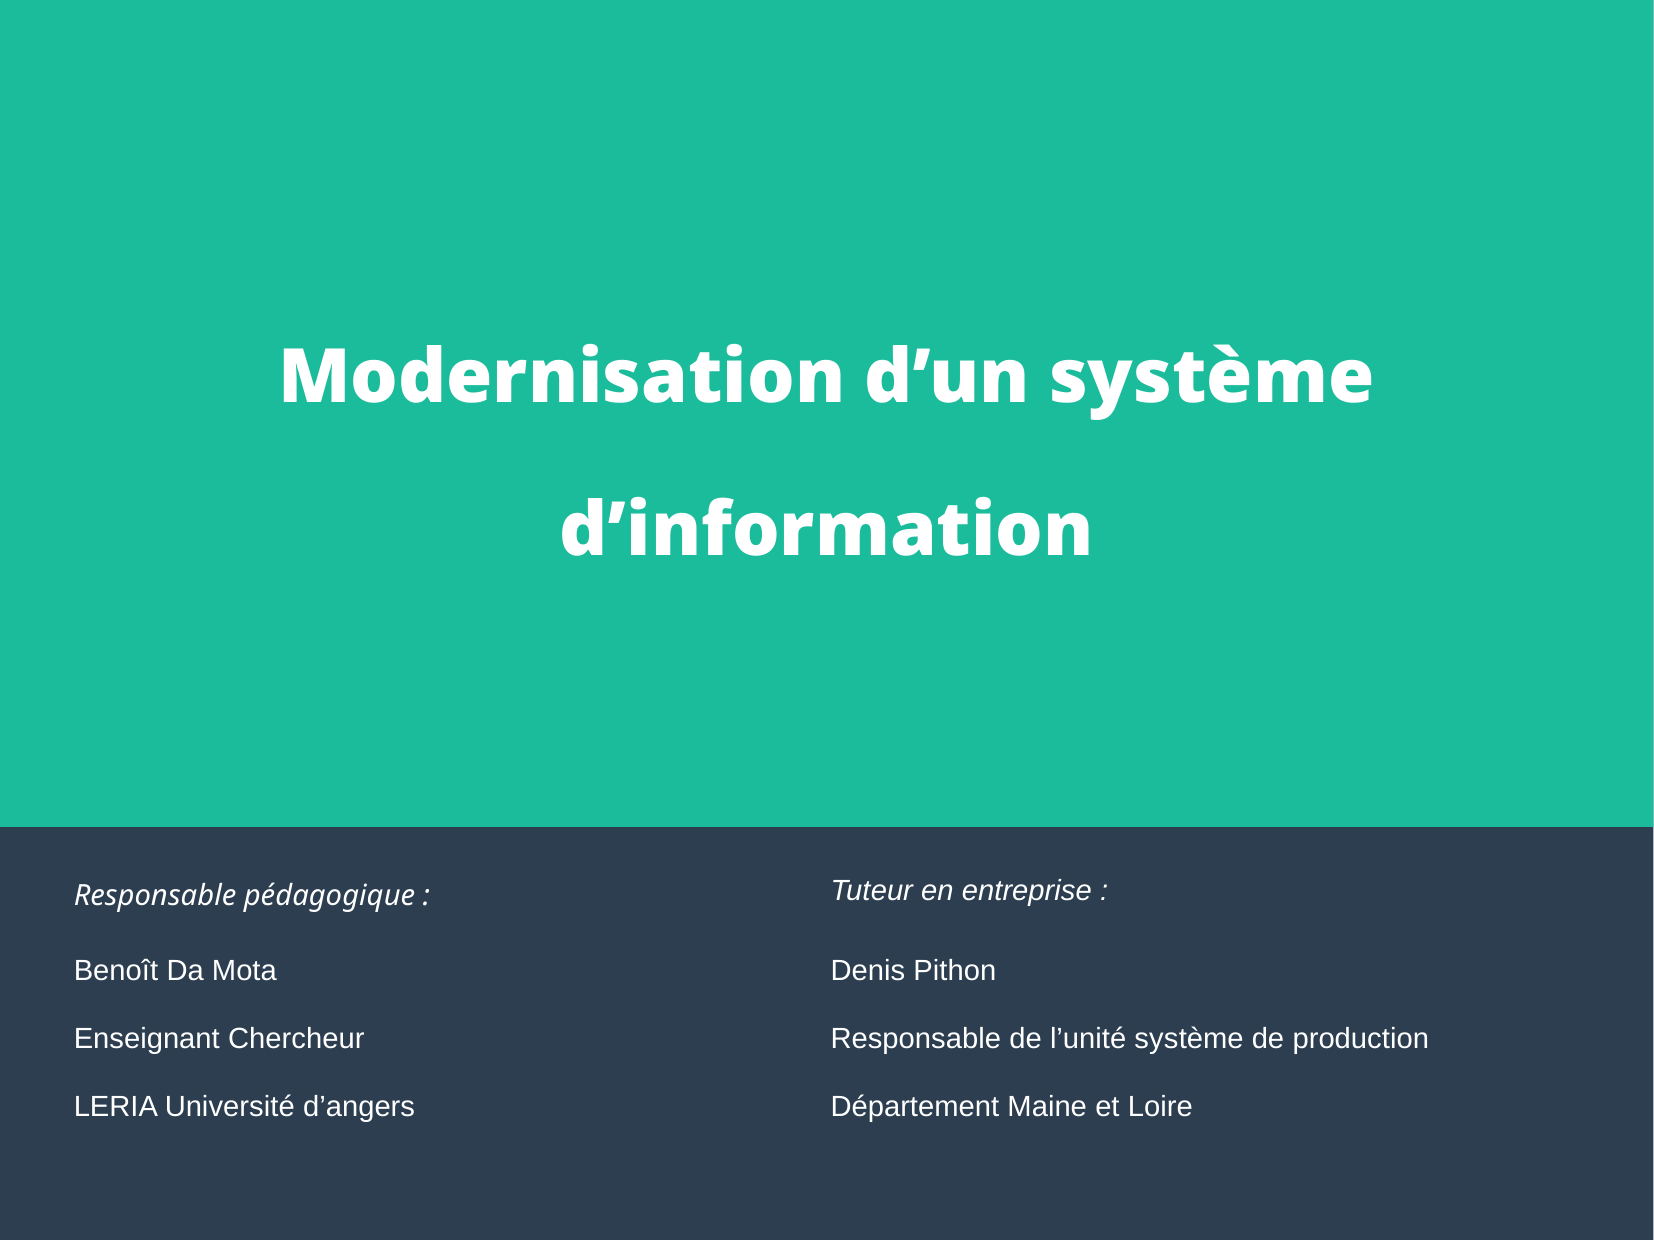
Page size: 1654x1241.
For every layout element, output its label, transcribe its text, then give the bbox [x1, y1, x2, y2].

table_header Responsable pédagogique : [59, 867, 816, 946]
table_cell Denis Pithon [816, 946, 1576, 1014]
table_cell Enseignant Chercheur [59, 1014, 816, 1083]
table_header Tuteur en entreprise : [816, 867, 1576, 946]
table_cell LERIA Université d’angers [59, 1083, 816, 1151]
table_cell Benoît Da Mota [59, 946, 816, 1014]
table_cell Responsable de l’unité système de production [816, 1014, 1576, 1083]
table_cell Département Maine et Loire [816, 1083, 1576, 1151]
title Modernisation d’un système d’information [59, 293, 1595, 556]
